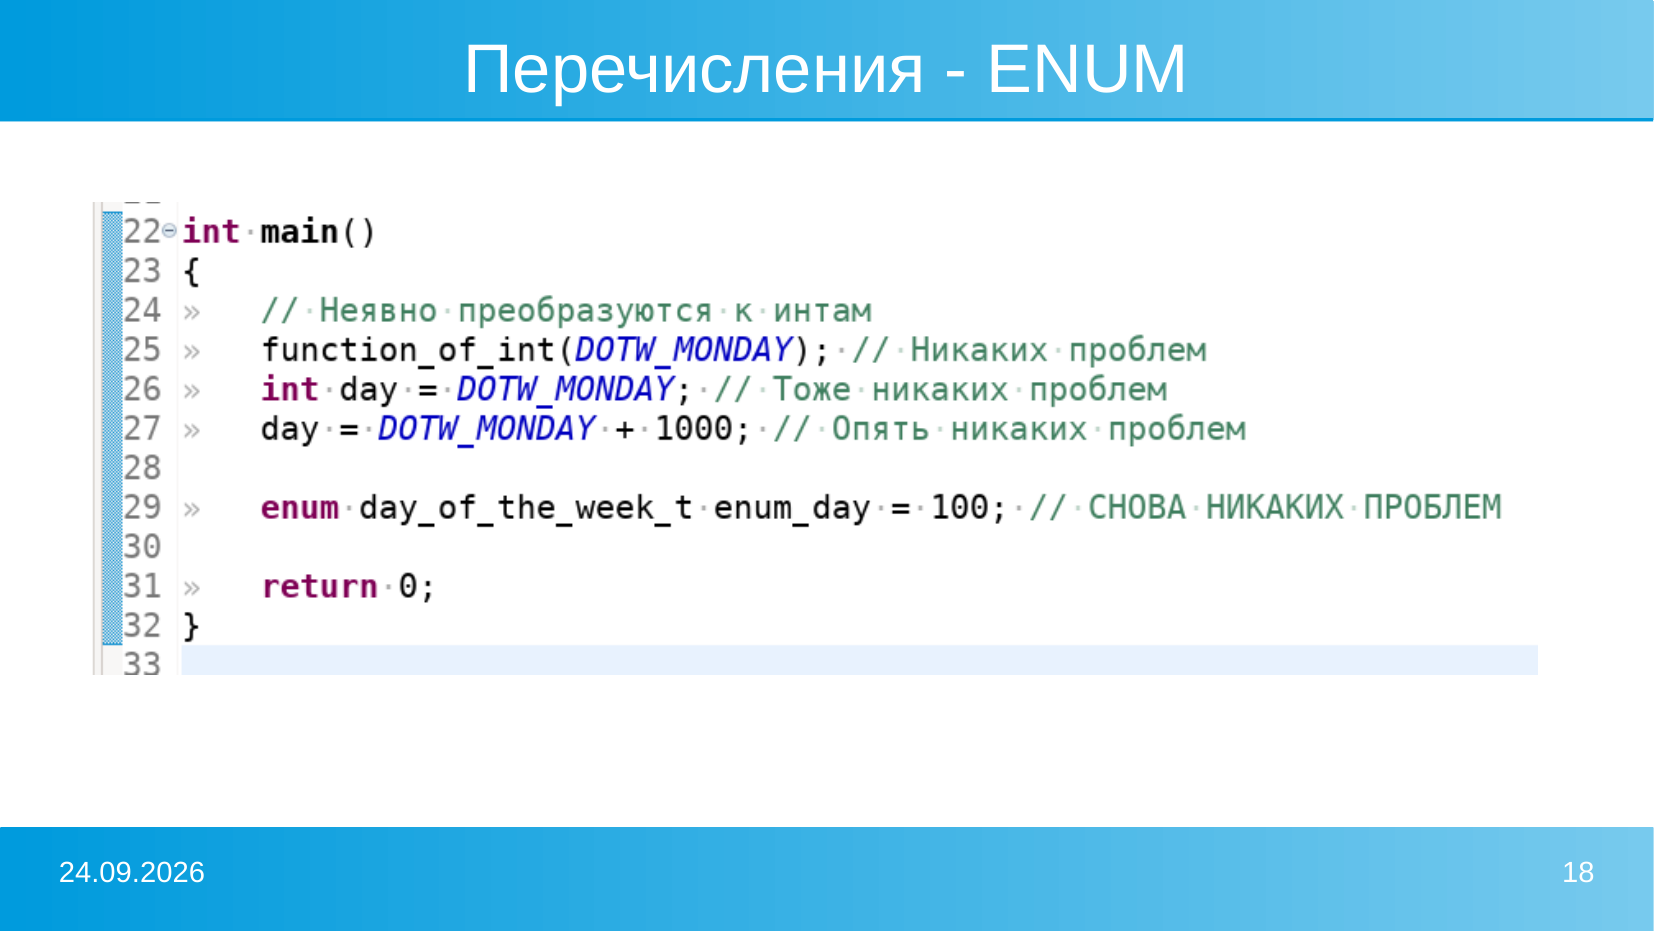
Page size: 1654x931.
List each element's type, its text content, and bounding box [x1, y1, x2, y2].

picture [90, 202, 1538, 676]
title Перечисления - ENUM [59, 29, 1595, 108]
